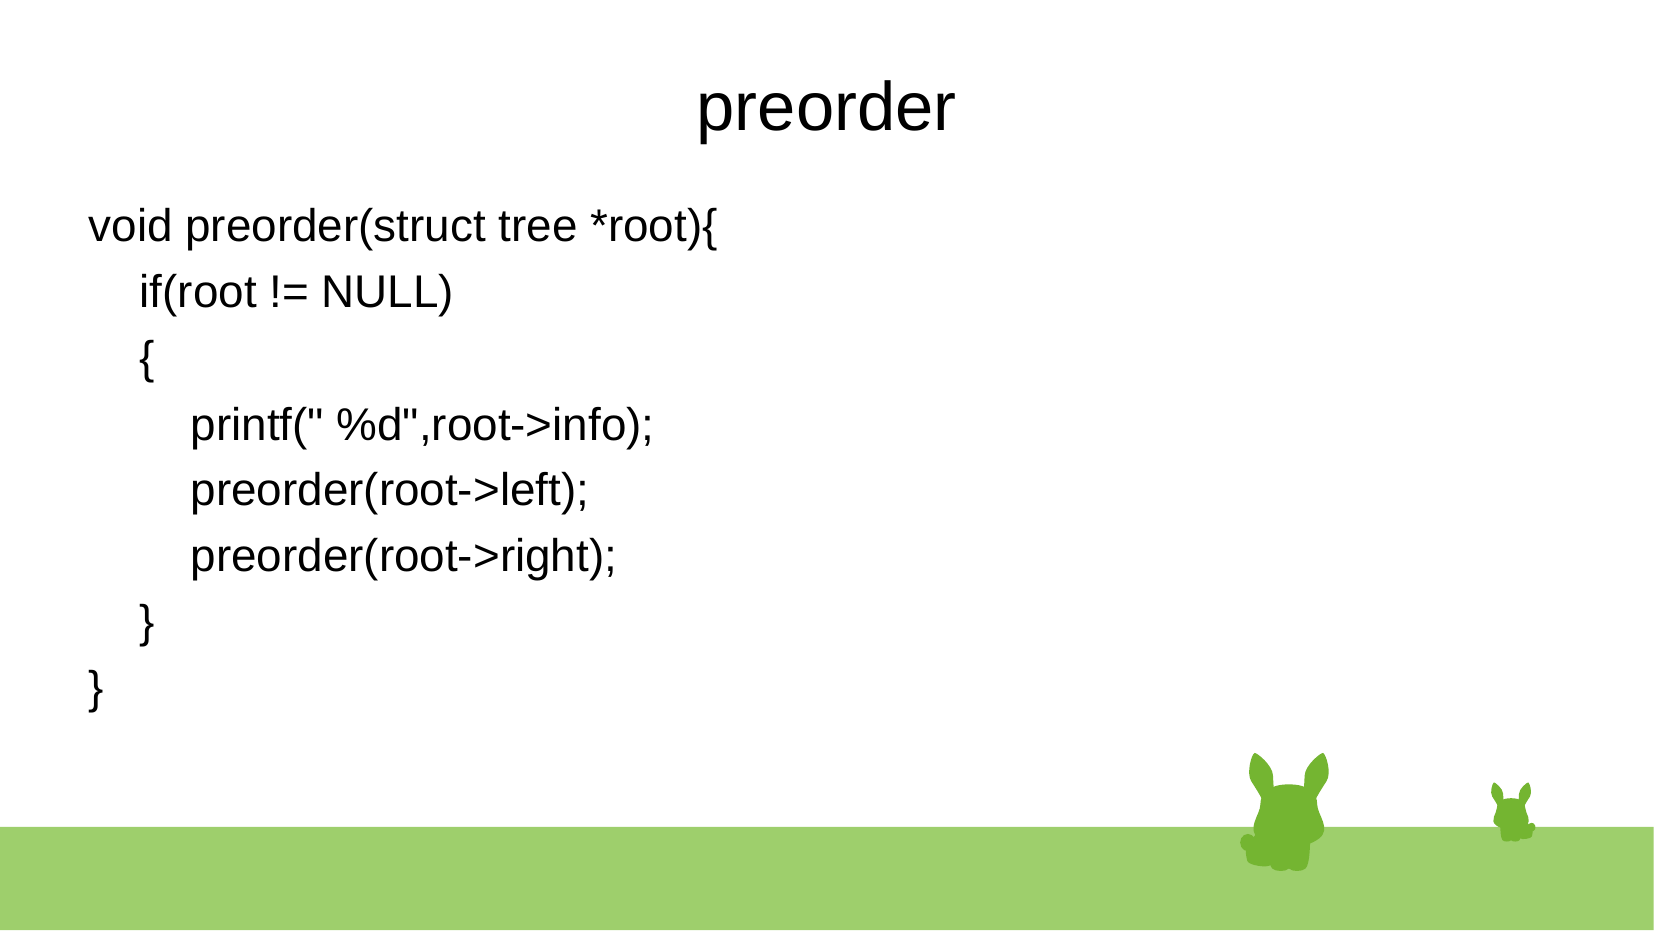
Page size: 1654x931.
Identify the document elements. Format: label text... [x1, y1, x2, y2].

list void preorder(struct tree *root){ if(root != NULL) { printf(" %d",root->info); preorder(root->left); preorder(root->right); } } [88, 206, 1565, 739]
title preorder [88, 29, 1565, 178]
